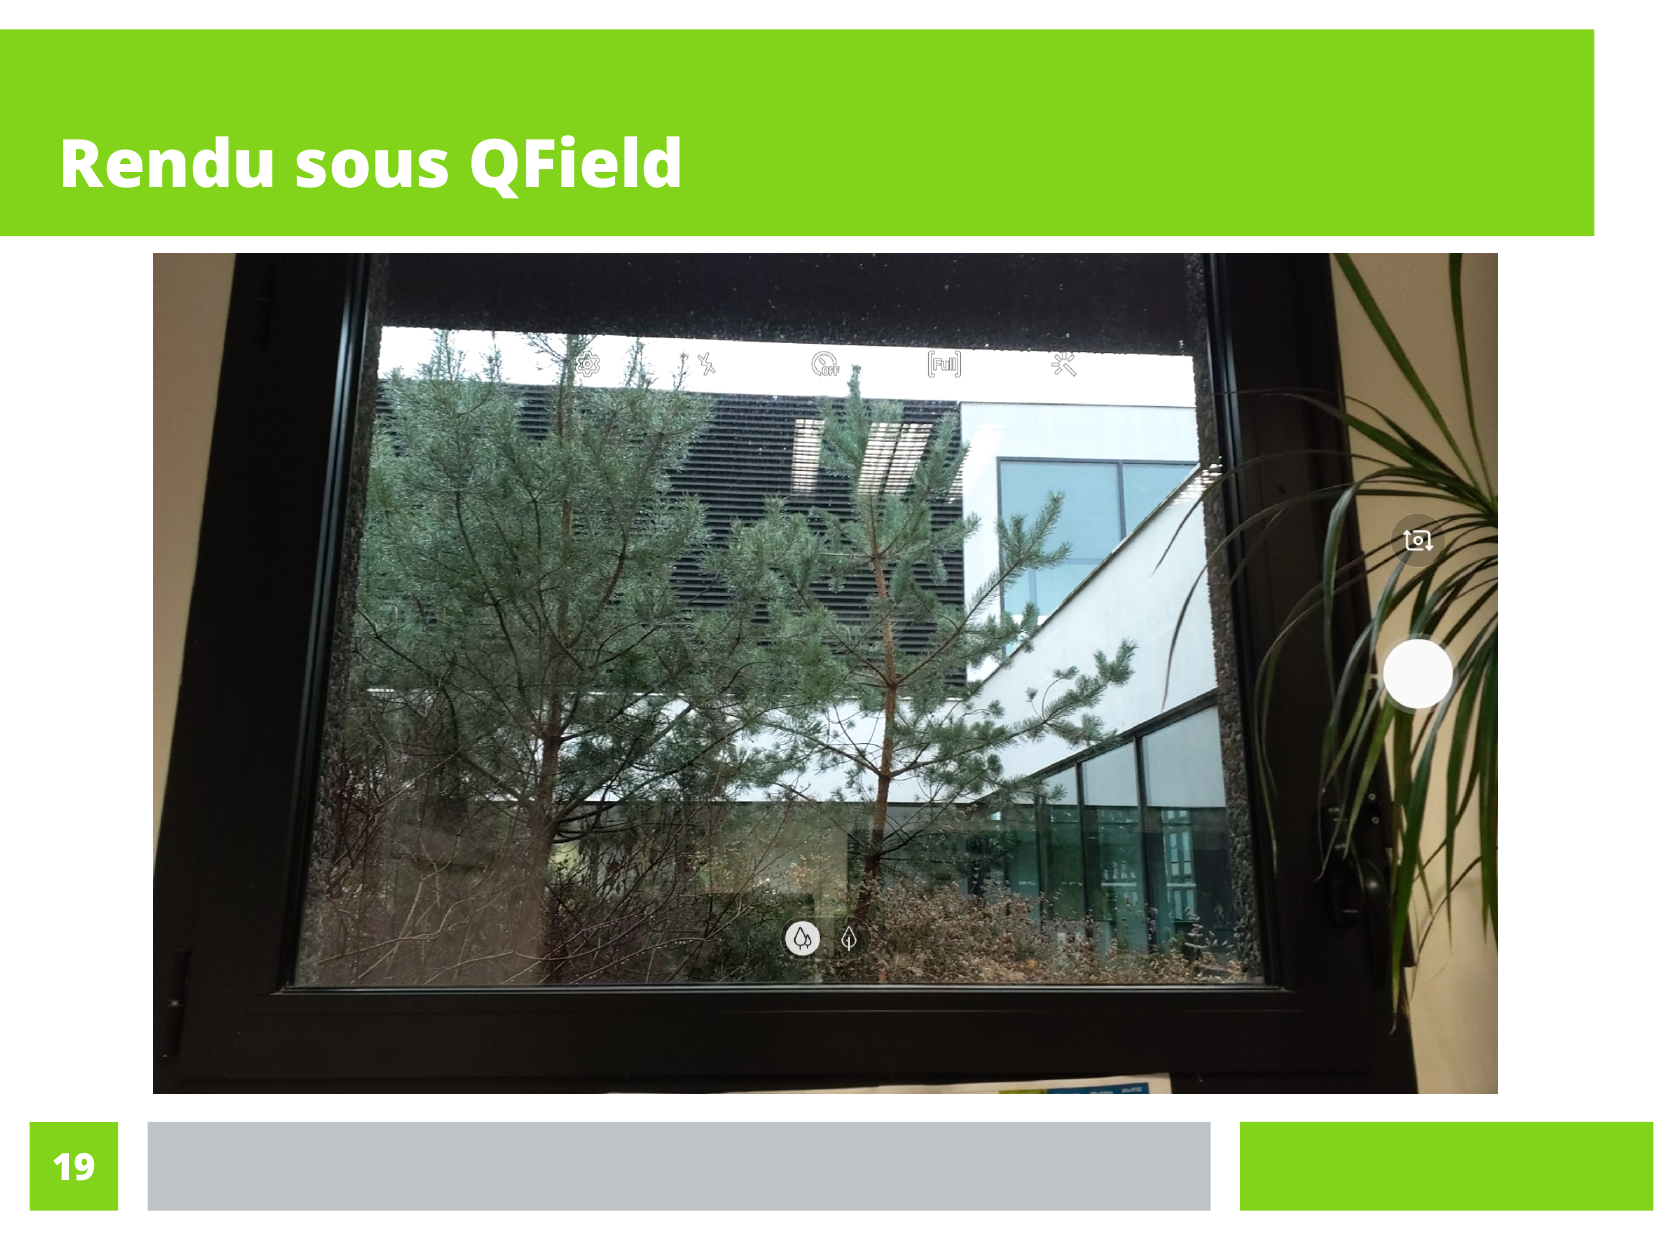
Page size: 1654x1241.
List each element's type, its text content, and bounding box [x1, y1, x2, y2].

picture [153, 253, 1498, 1094]
title Rendu sous QField [59, 59, 1595, 207]
